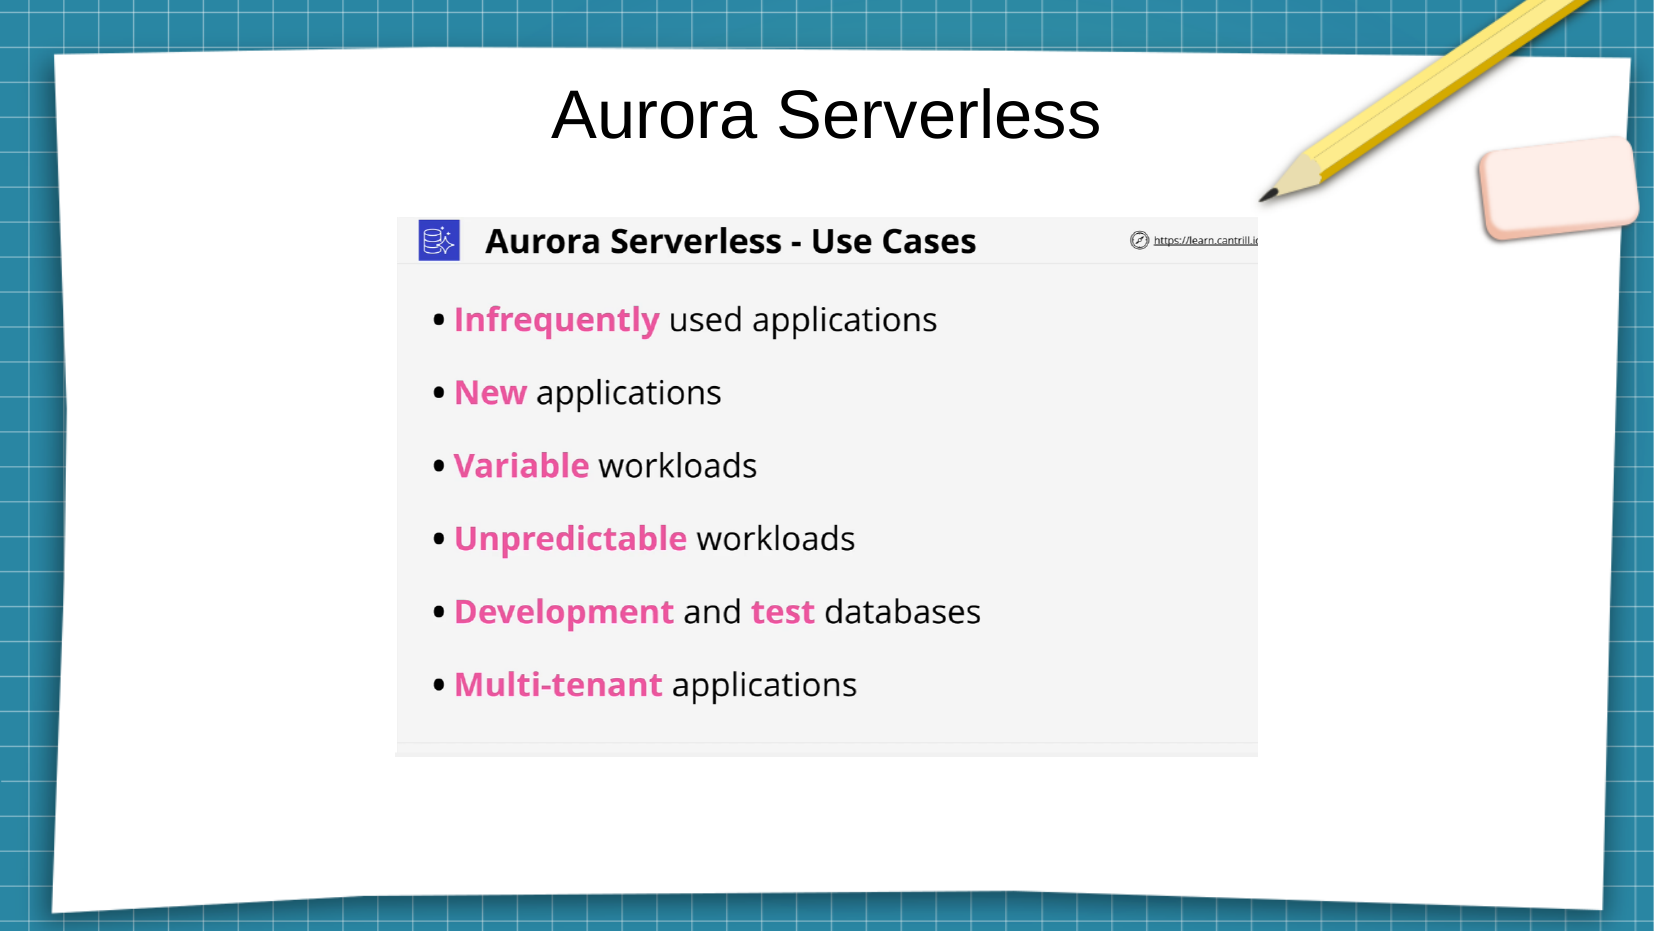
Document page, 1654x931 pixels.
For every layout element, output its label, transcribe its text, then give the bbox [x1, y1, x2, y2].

picture [0, 0, 1654, 931]
title Aurora Serverless [82, 37, 1571, 193]
